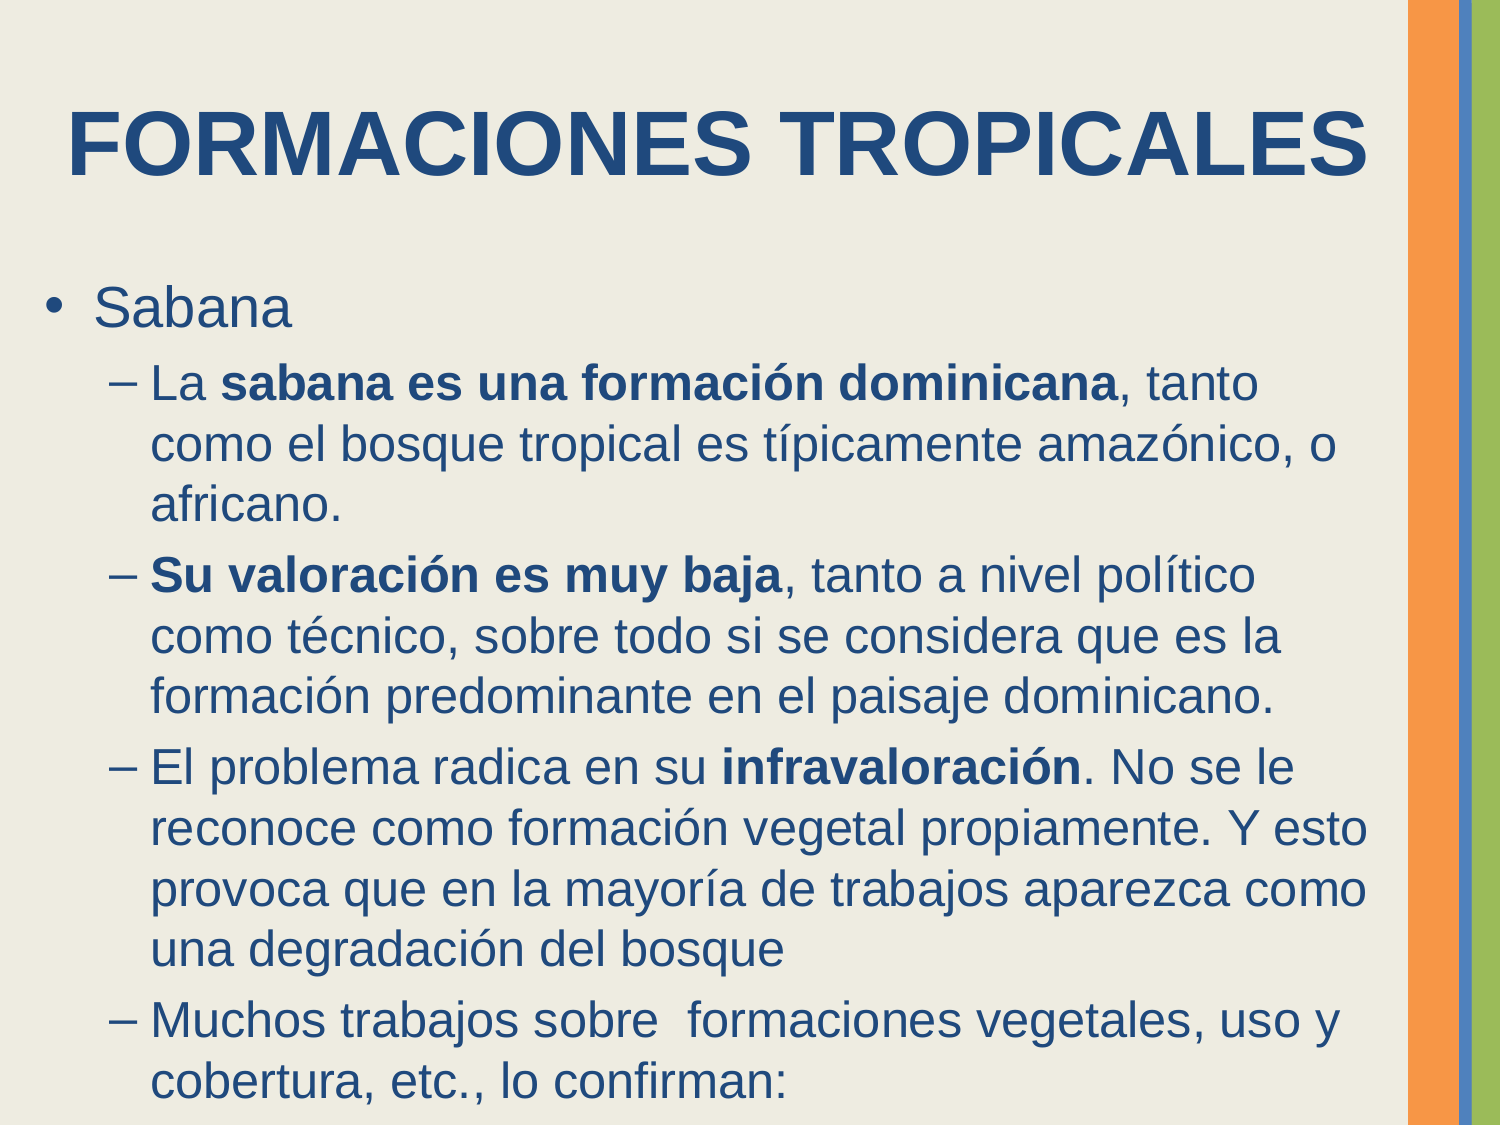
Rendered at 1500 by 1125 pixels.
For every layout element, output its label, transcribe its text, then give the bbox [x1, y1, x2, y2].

list Sabana La sabana es una formación dominicana, tanto como el bosque tropical es típicamente amazónico, o africano. Su valoración es muy baja, tanto a nivel político como técnico, sobre todo si se considera que es la formación predominante en el paisaje dominicano. El problema radica en su infravaloración. No se le reconoce como formación vegetal propiamente. Y esto provoca que en la mayoría de trabajos aparezca como una degradación del bosque Muchos trabajos sobre formaciones vegetales, uso y cobertura, etc., lo confirman: [29, 262, 1408, 1125]
title Formaciones tropicales [29, 45, 1408, 233]
